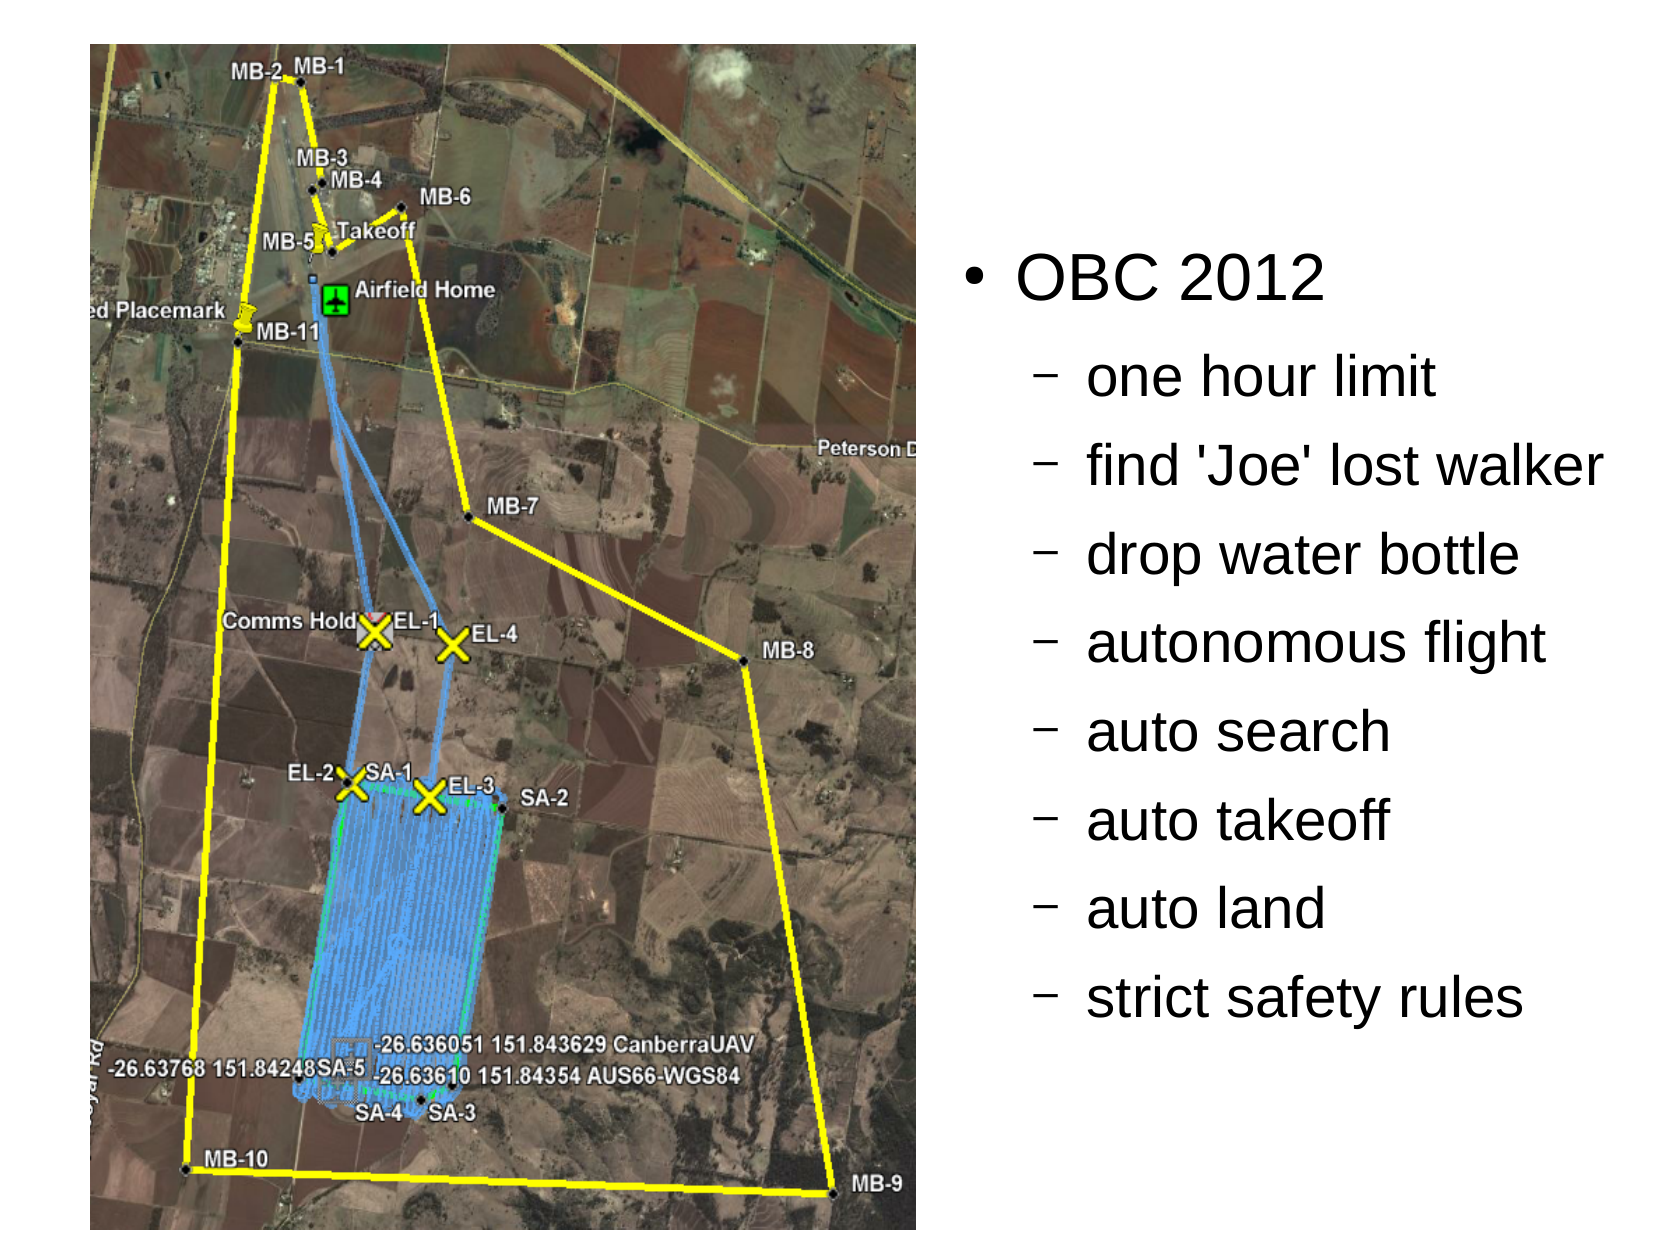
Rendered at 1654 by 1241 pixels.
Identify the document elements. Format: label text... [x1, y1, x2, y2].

picture [90, 44, 916, 1231]
list OBC 2012 one hour limit find 'Joe' lost walker drop water bottle autonomous flight auto search auto takeoff auto land strict safety rules [945, 240, 1621, 1171]
